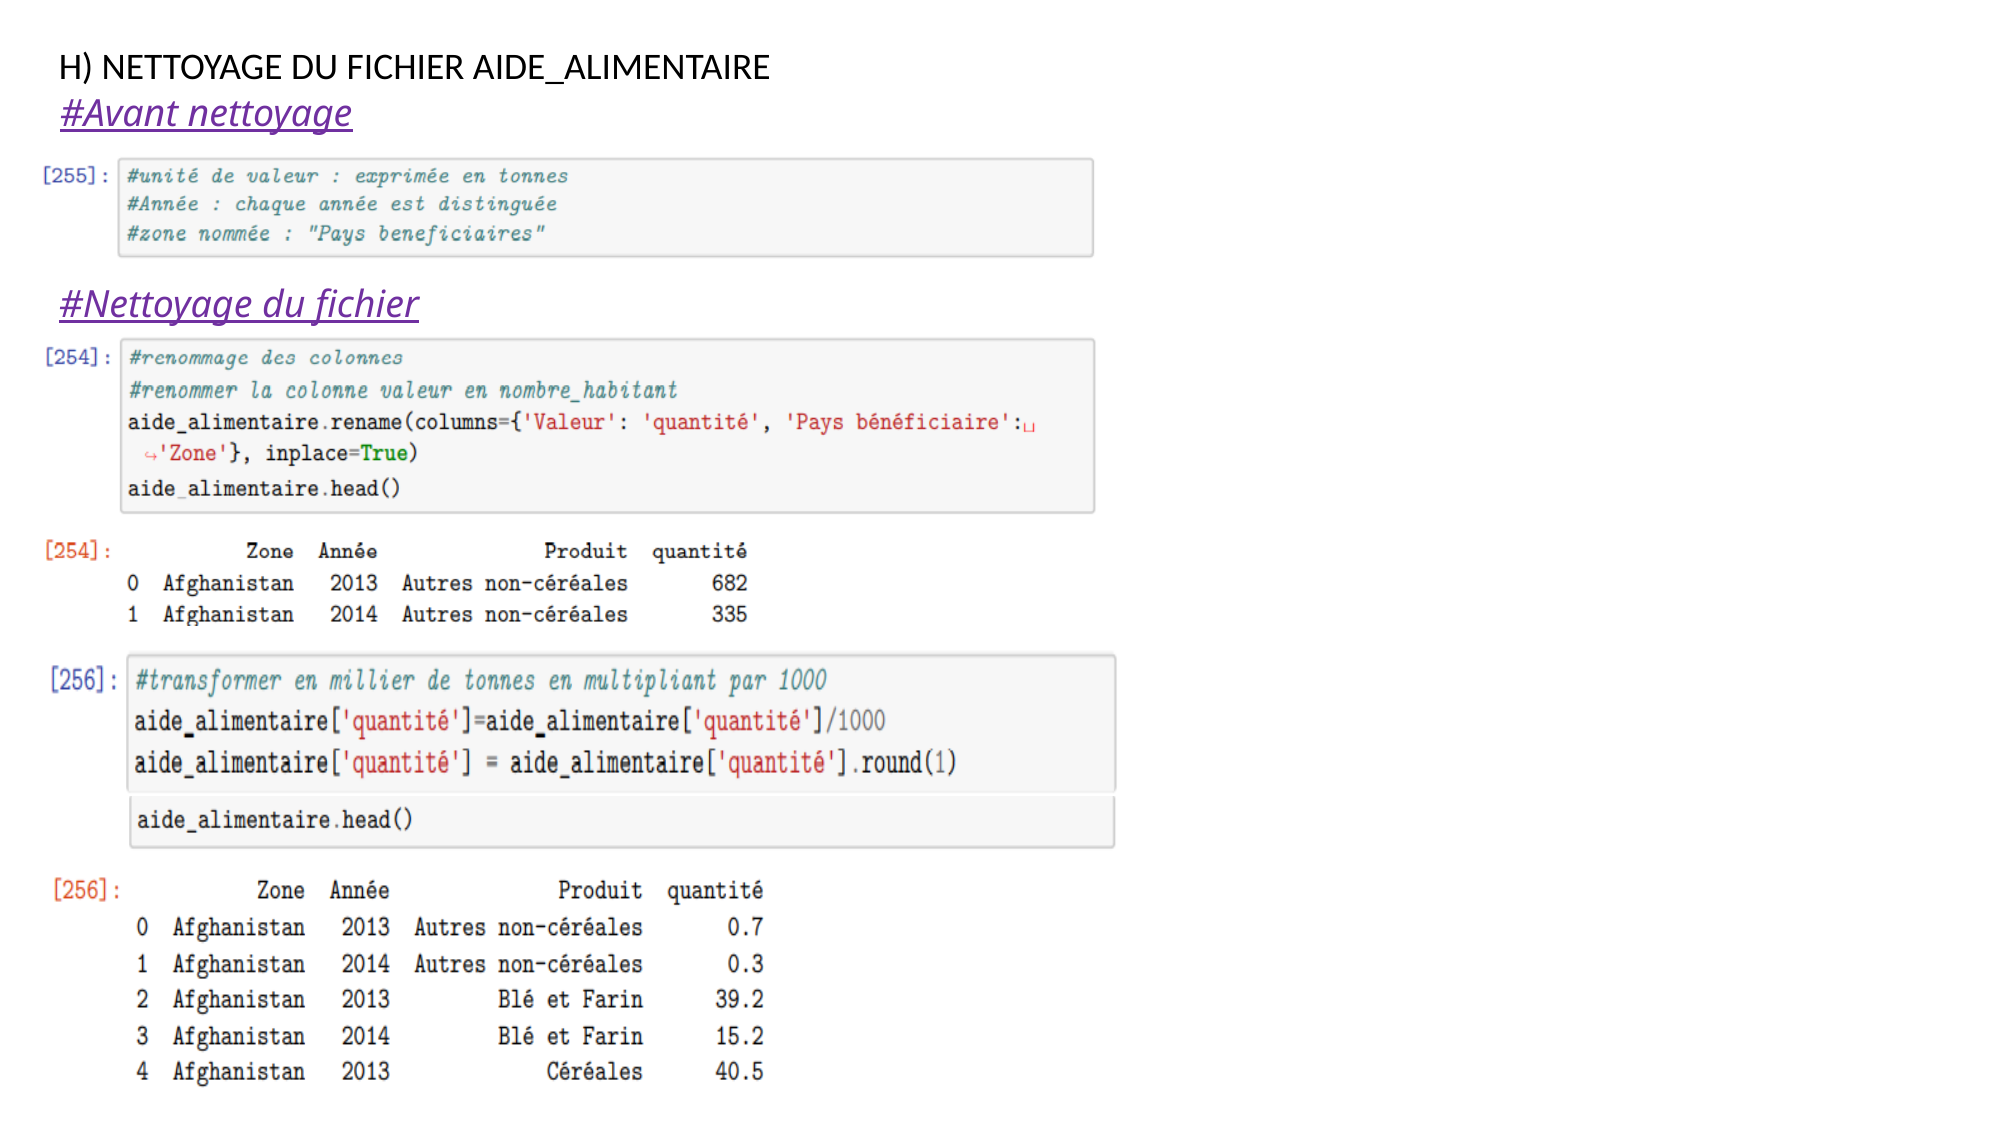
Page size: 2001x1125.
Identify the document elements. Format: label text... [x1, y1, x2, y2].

picture [20, 147, 1123, 270]
picture [32, 640, 1123, 1096]
text_box #Avant nettoyage [44, 81, 679, 142]
text_box H) NETTOYAGE DU FICHIER AIDE_ALIMENTAIRE [43, 34, 1044, 96]
text_box #Nettoyage du fichier [43, 272, 678, 326]
picture [35, 326, 1108, 626]
